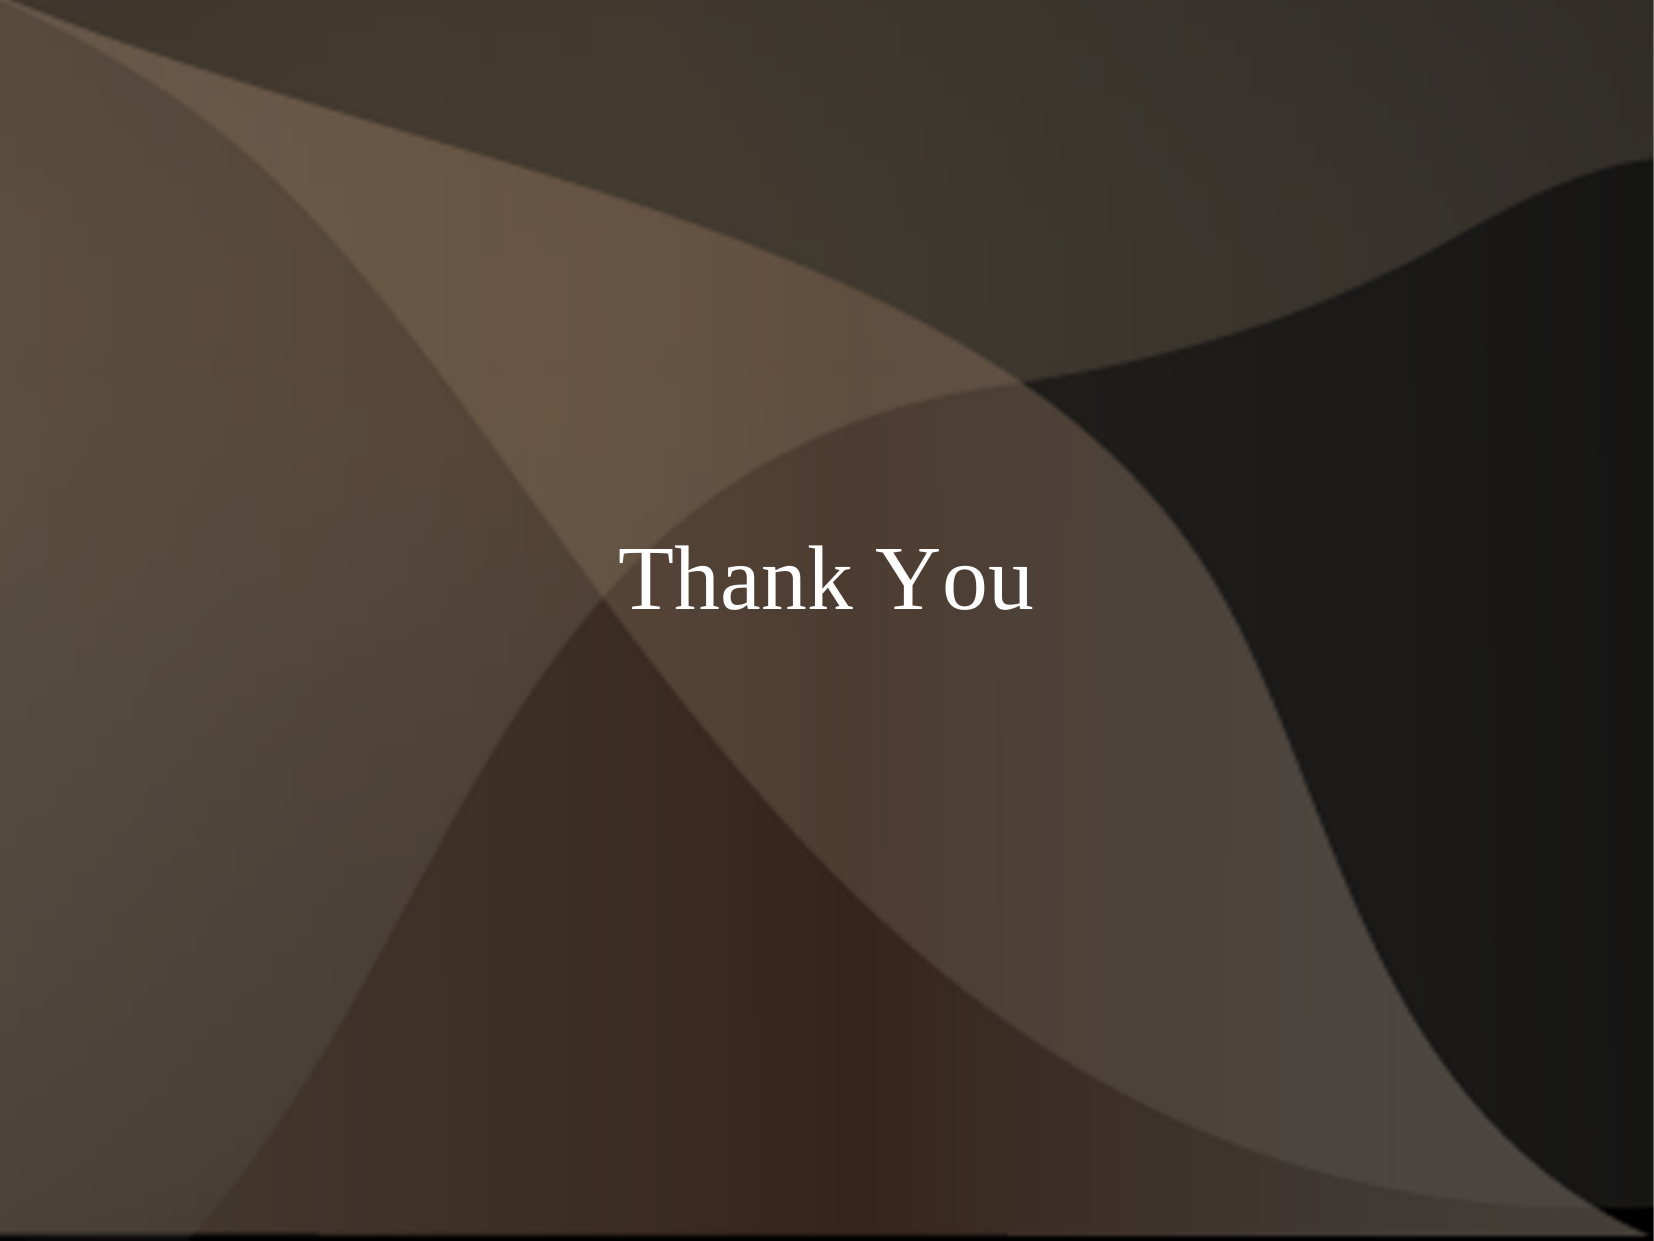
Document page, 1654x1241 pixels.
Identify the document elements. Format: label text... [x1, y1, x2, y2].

subtitle Thank You [82, 56, 1571, 1102]
picture [0, 0, 1654, 1241]
